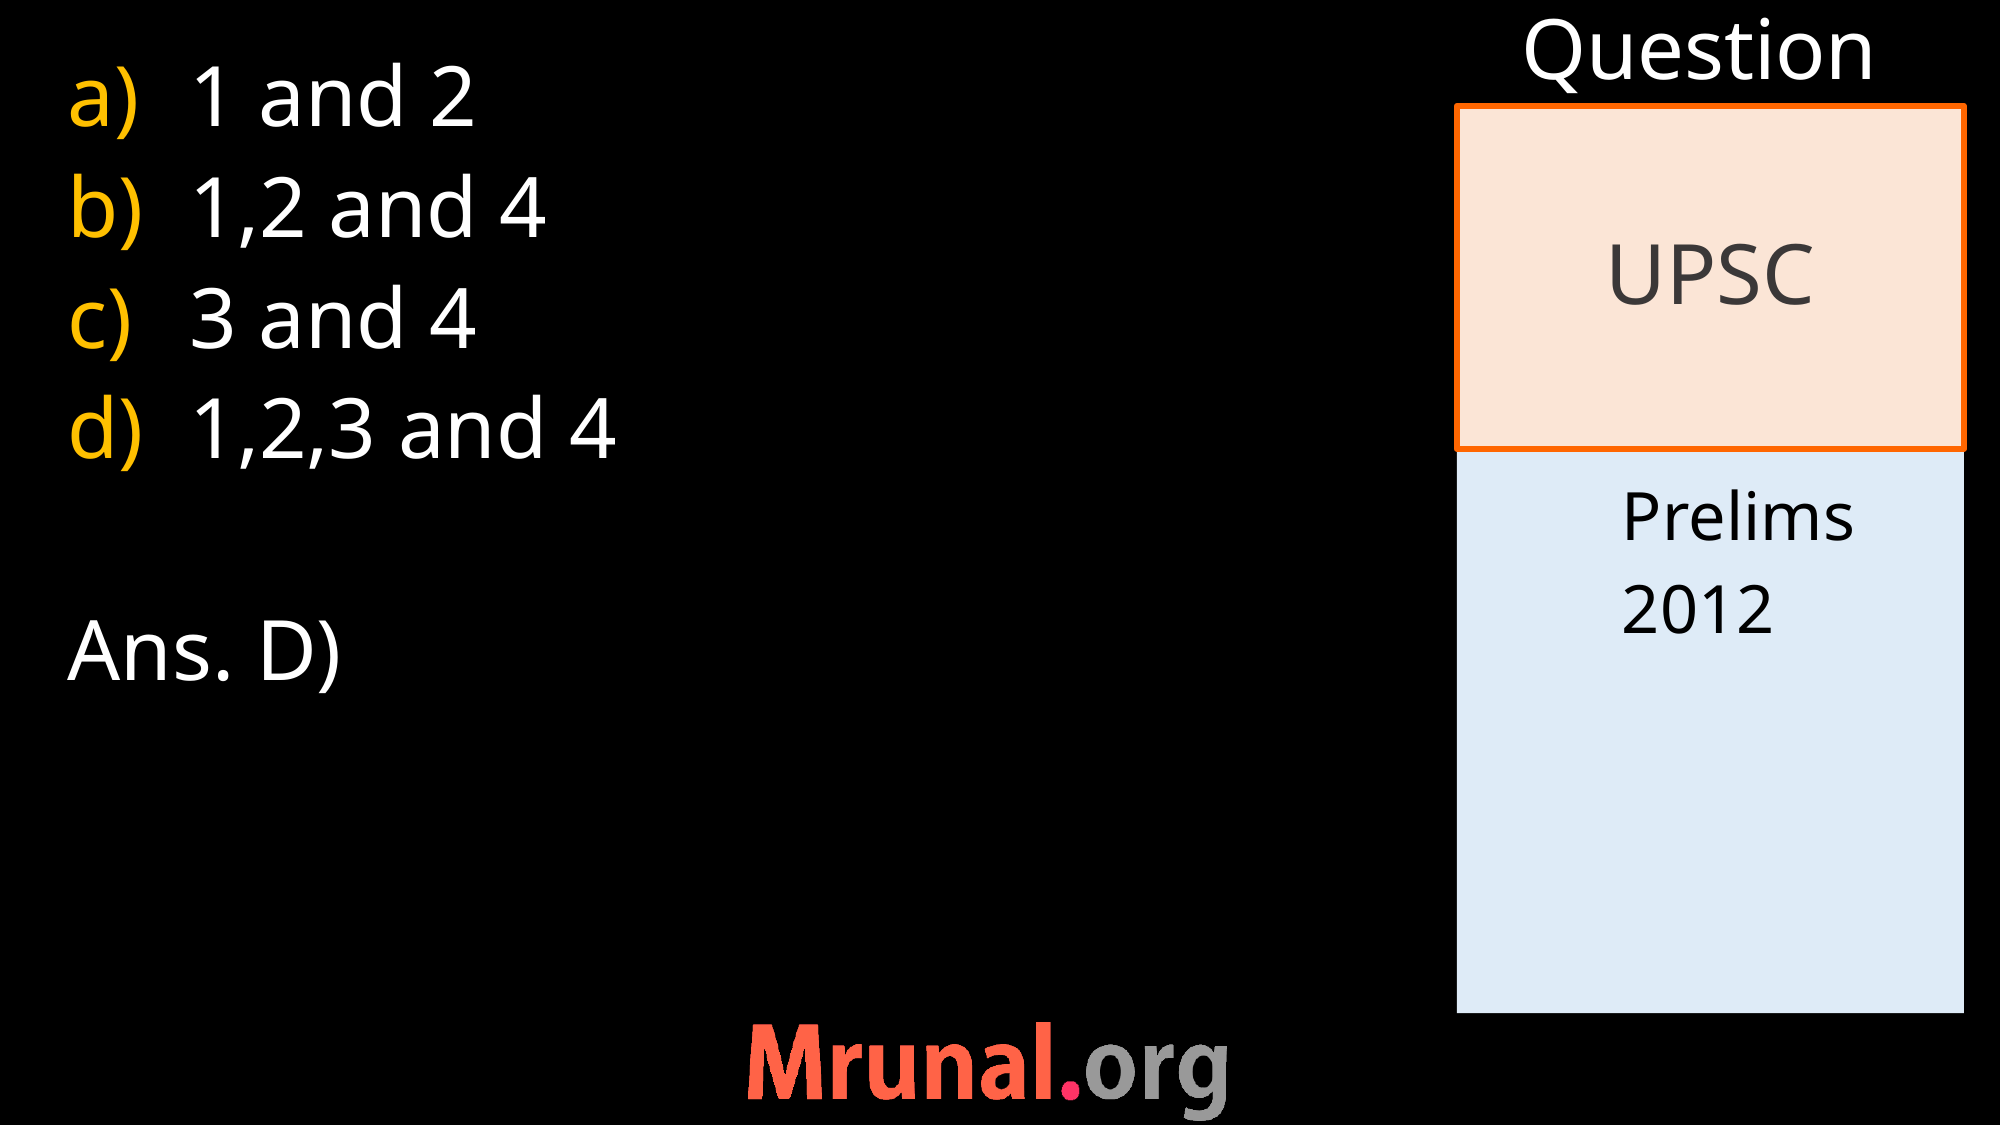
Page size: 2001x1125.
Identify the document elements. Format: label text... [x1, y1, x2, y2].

list Question [1457, 0, 1964, 106]
title UPSC [1456, 106, 1964, 449]
list Prelims 2012 [1456, 452, 1964, 1014]
list 1 and 2 1,2 and 4 3 and 4 1,2,3 and 4 Ans. D) [52, 47, 1447, 1014]
picture [741, 1014, 1230, 1125]
